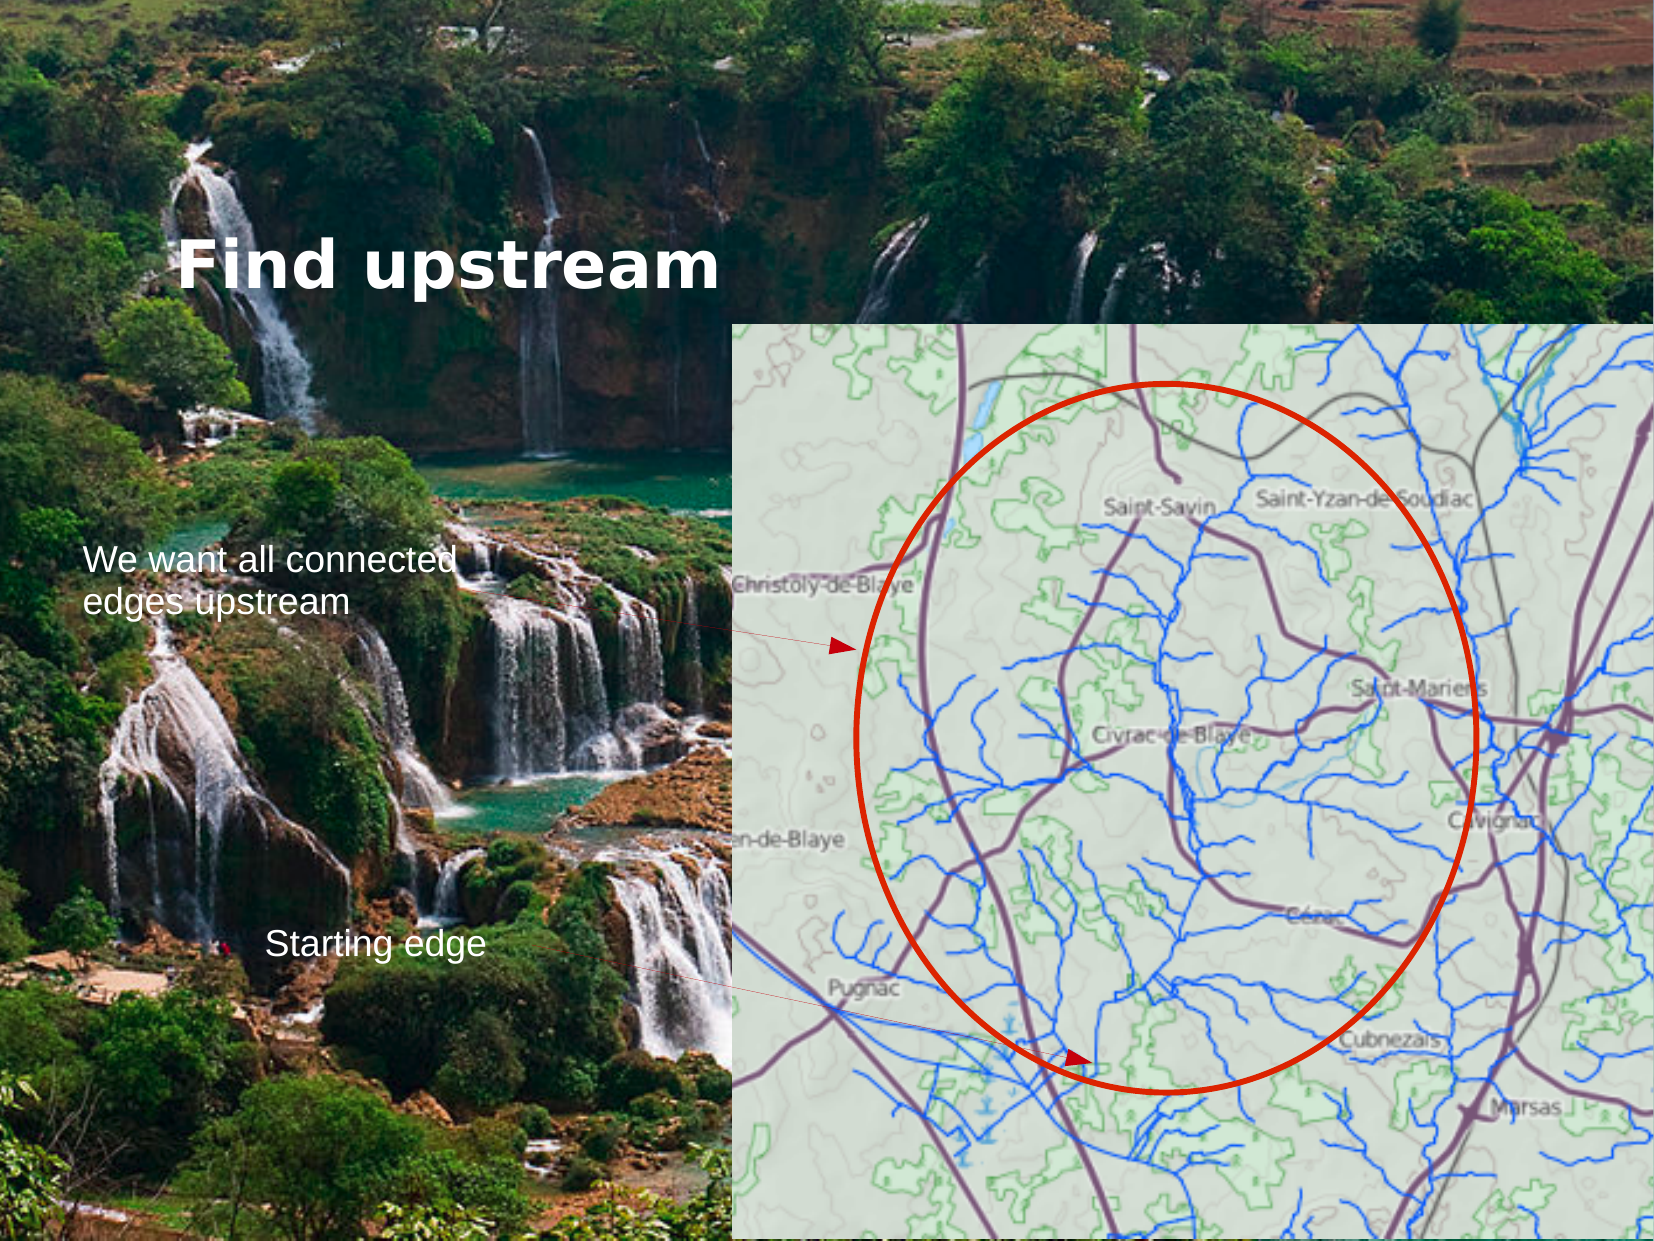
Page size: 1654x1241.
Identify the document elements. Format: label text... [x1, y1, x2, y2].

text_box We want all connected edges upstream [67, 531, 474, 631]
subtitle Find upstream [0, 0, 928, 591]
text_box Starting edge [249, 915, 502, 973]
picture [0, 0, 1654, 1241]
